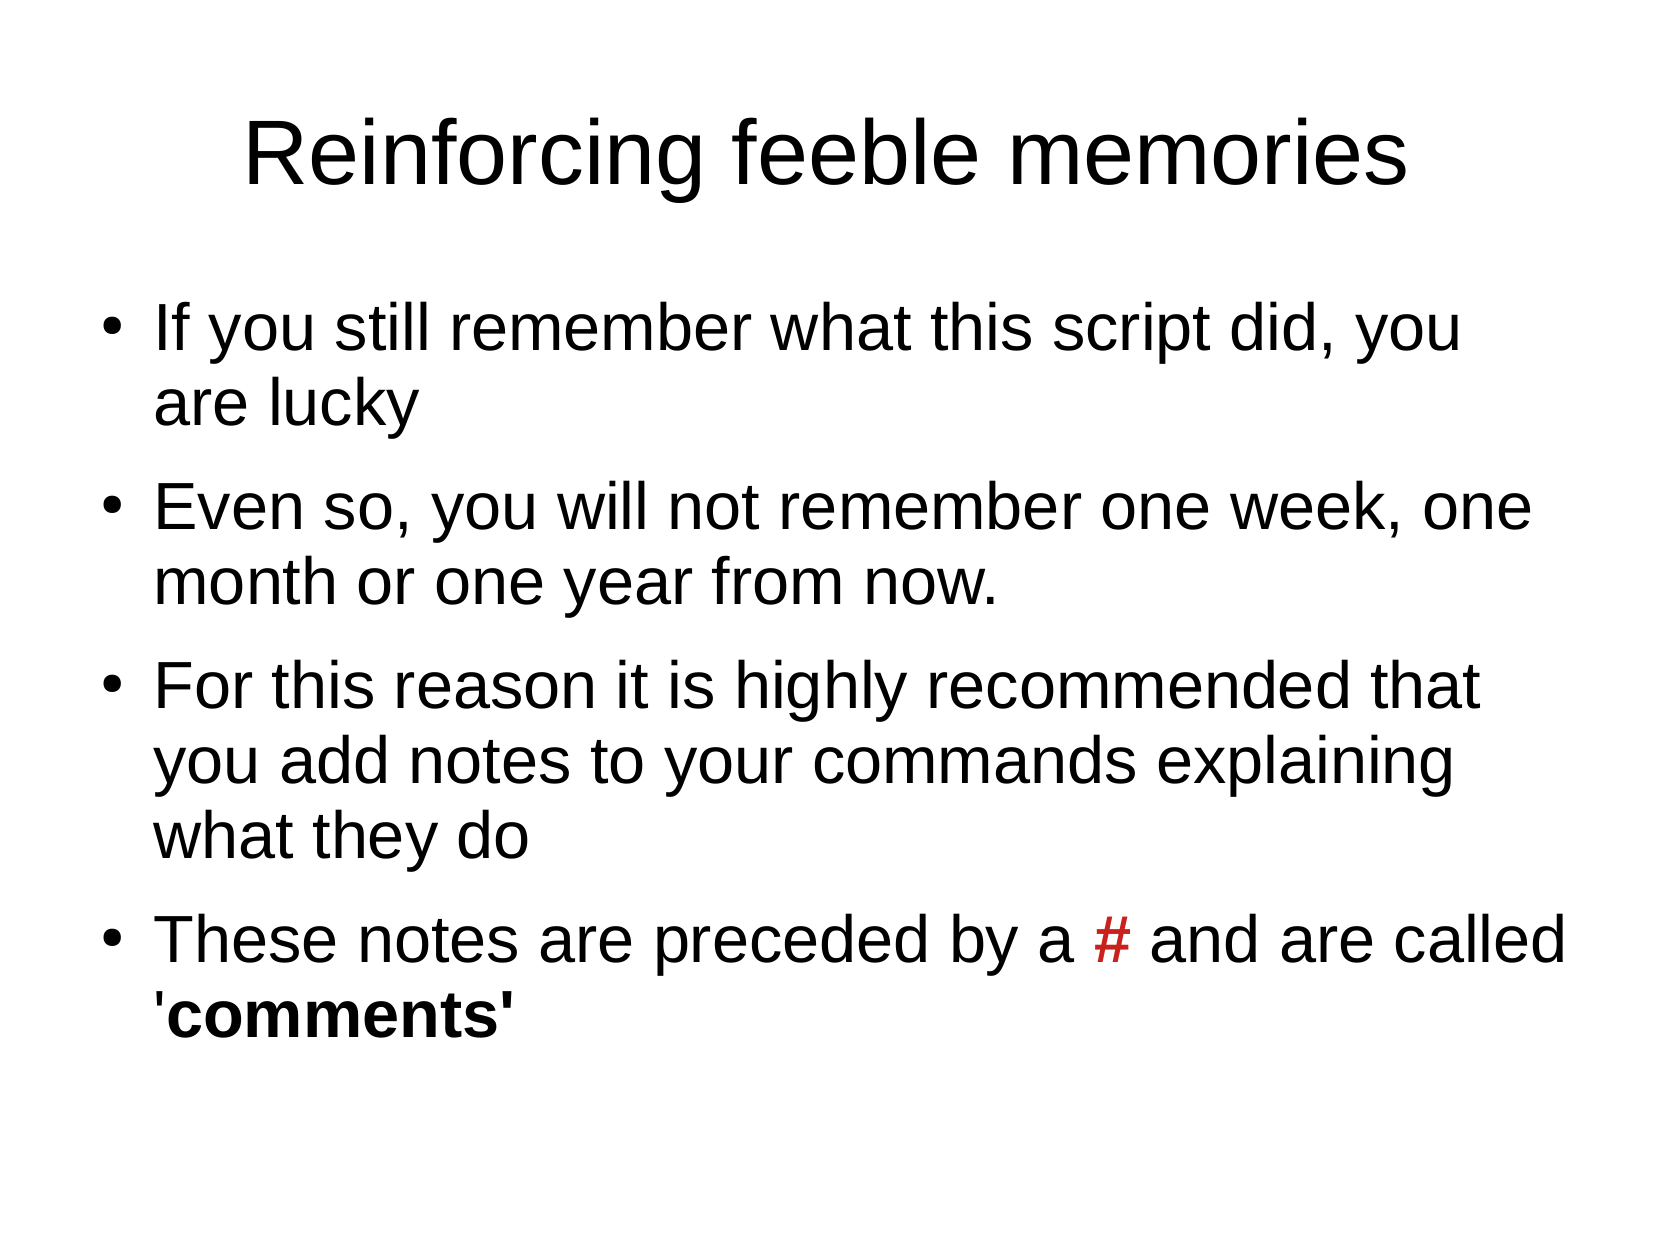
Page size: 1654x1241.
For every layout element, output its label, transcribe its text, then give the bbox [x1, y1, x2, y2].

list If you still remember what this script did, you are lucky Even so, you will not remember one week, one month or one year from now. For this reason it is highly recommended that you add notes to your commands explaining what they do These notes are preceded by a # and are called 'comments' [82, 290, 1571, 1170]
title Reinforcing feeble memories [82, 49, 1571, 257]
